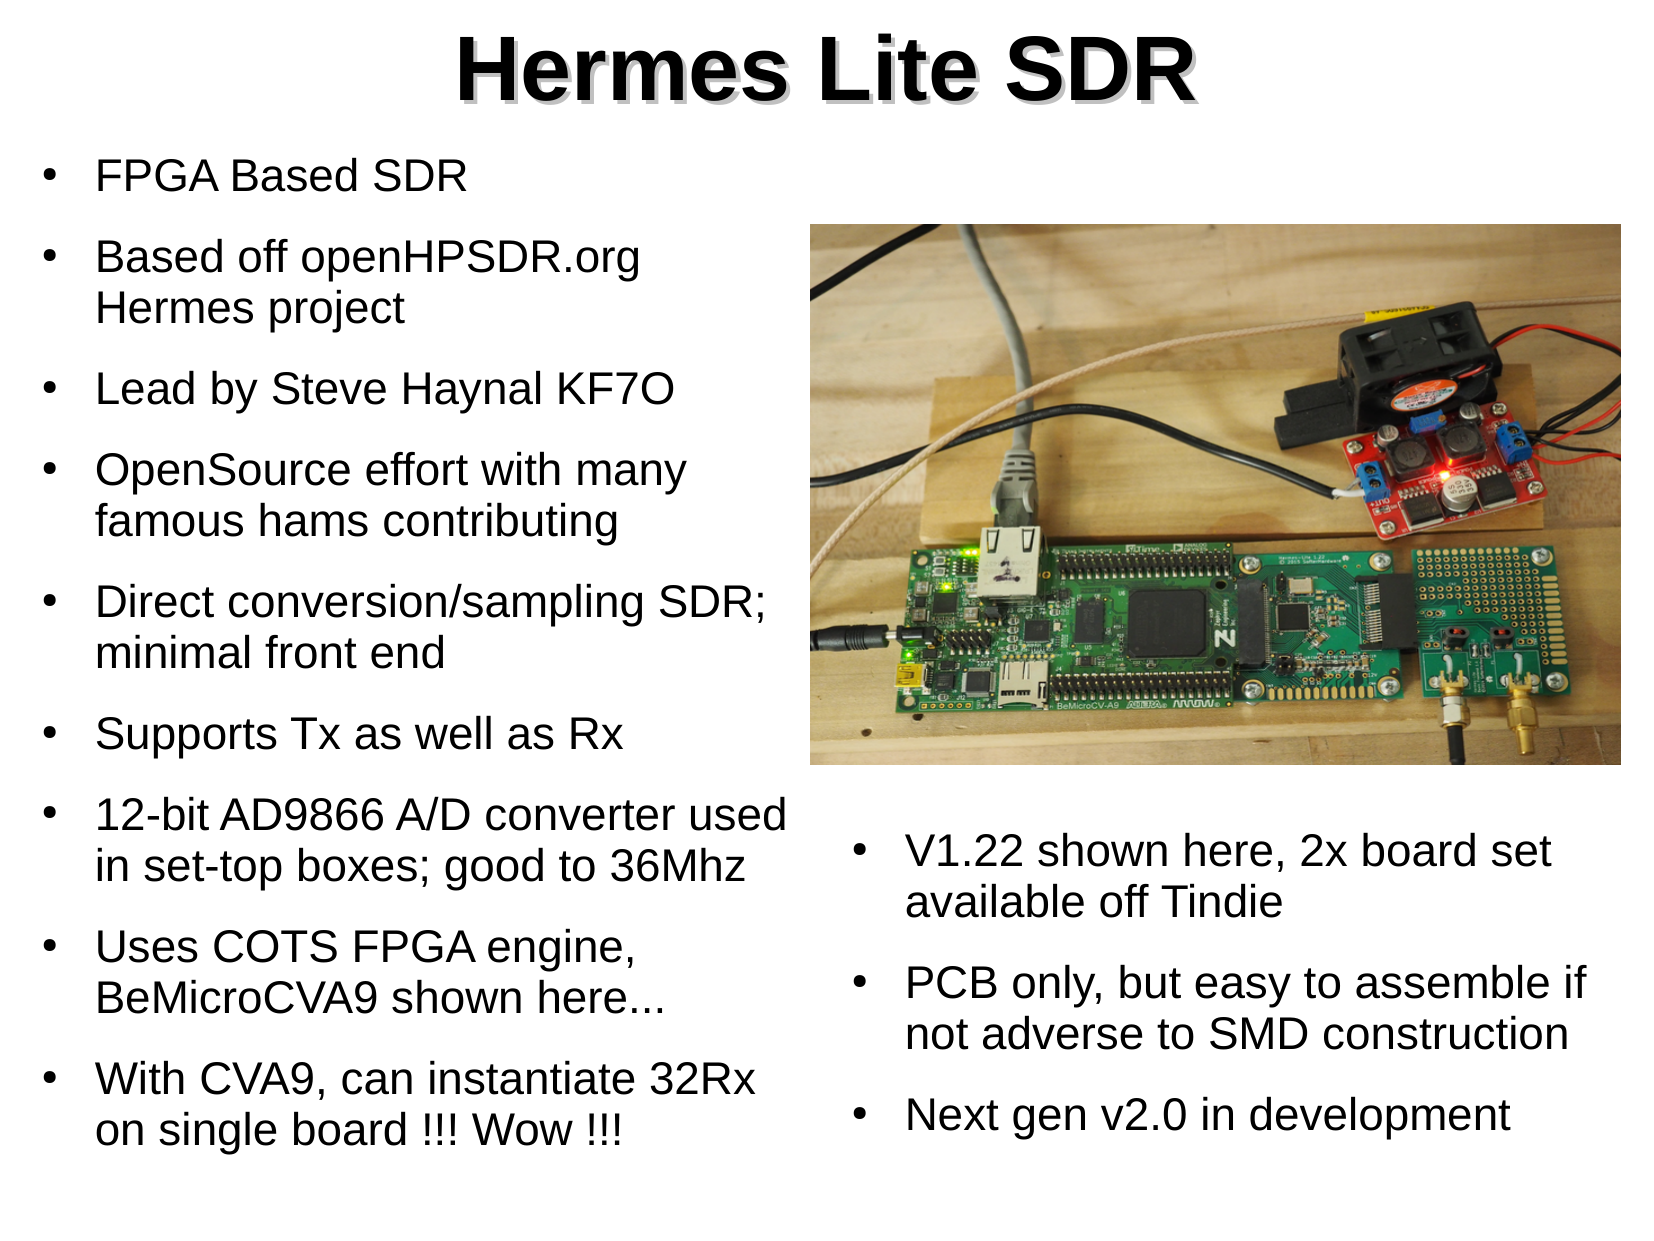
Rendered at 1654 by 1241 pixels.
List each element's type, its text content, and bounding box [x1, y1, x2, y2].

list FPGA Based SDR Based off openHPSDR.org Hermes project Lead by Steve Haynal KF7O OpenSource effort with many famous hams contributing Direct conversion/sampling SDR; minimal front end Supports Tx as well as Rx 12-bit AD9866 A/D converter used in set-top boxes; good to 36Mhz Uses COTS FPGA engine, BeMicroCVA9 shown here... With CVA9, can instantiate 32Rx on single board !!! Wow !!! [23, 150, 796, 1216]
title Hermes Lite SDR [82, 17, 1571, 121]
picture [810, 224, 1621, 766]
list V1.22 shown here, 2x board set available off Tindie PCB only, but easy to assemble if not adverse to SMD construction Next gen v2.0 in development [833, 825, 1621, 1168]
